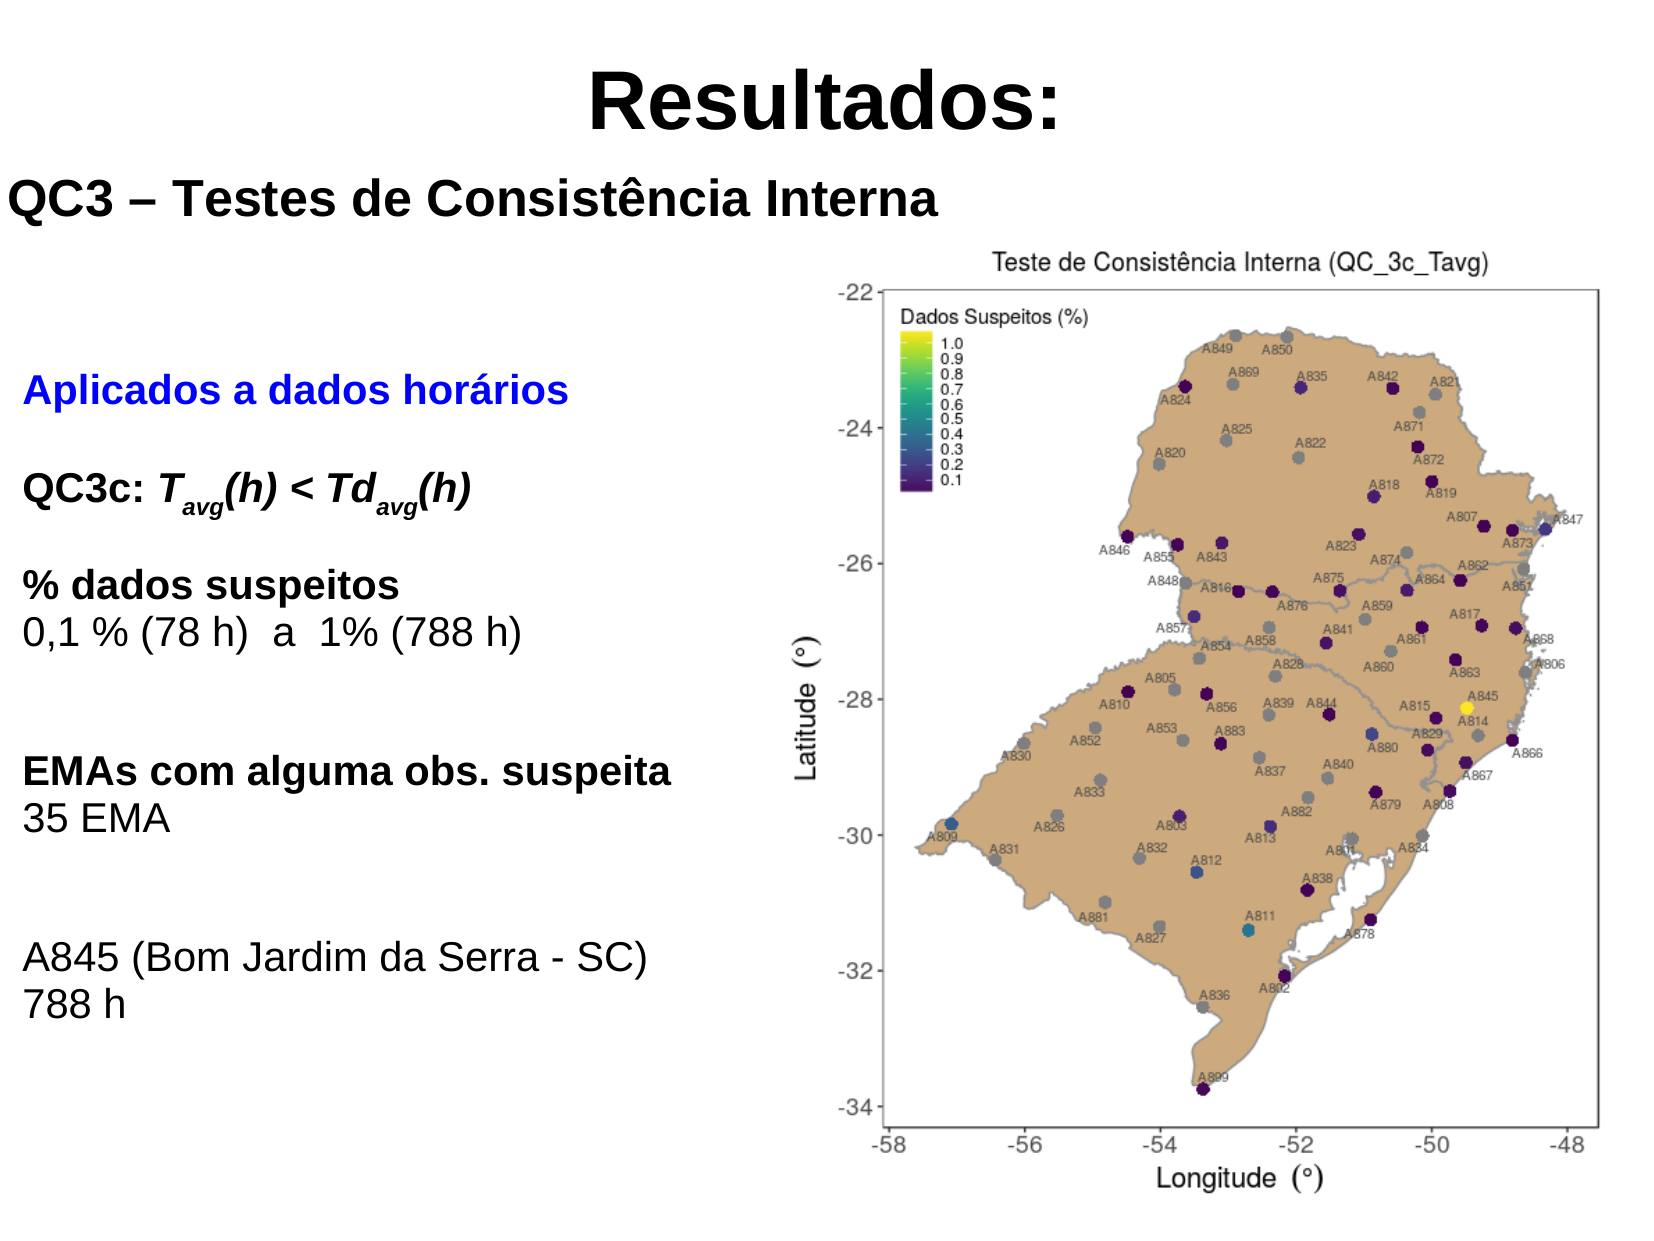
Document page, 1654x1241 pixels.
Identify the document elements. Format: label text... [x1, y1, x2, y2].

text_box QC3 – Testes de Consistência Interna [7, 168, 1501, 360]
picture [779, 242, 1621, 1210]
text_box Resultados: [82, 49, 1569, 242]
text_box Aplicados a dados horários QC3c: Tavg(h) < Tdavg(h) % dados suspeitos 0,1 % (78 h) a 1% (788 h) EMAs com alguma obs. suspeita 35 EMA A845 (Bom Jardim da Serra - SC) 788 h [7, 360, 779, 1039]
